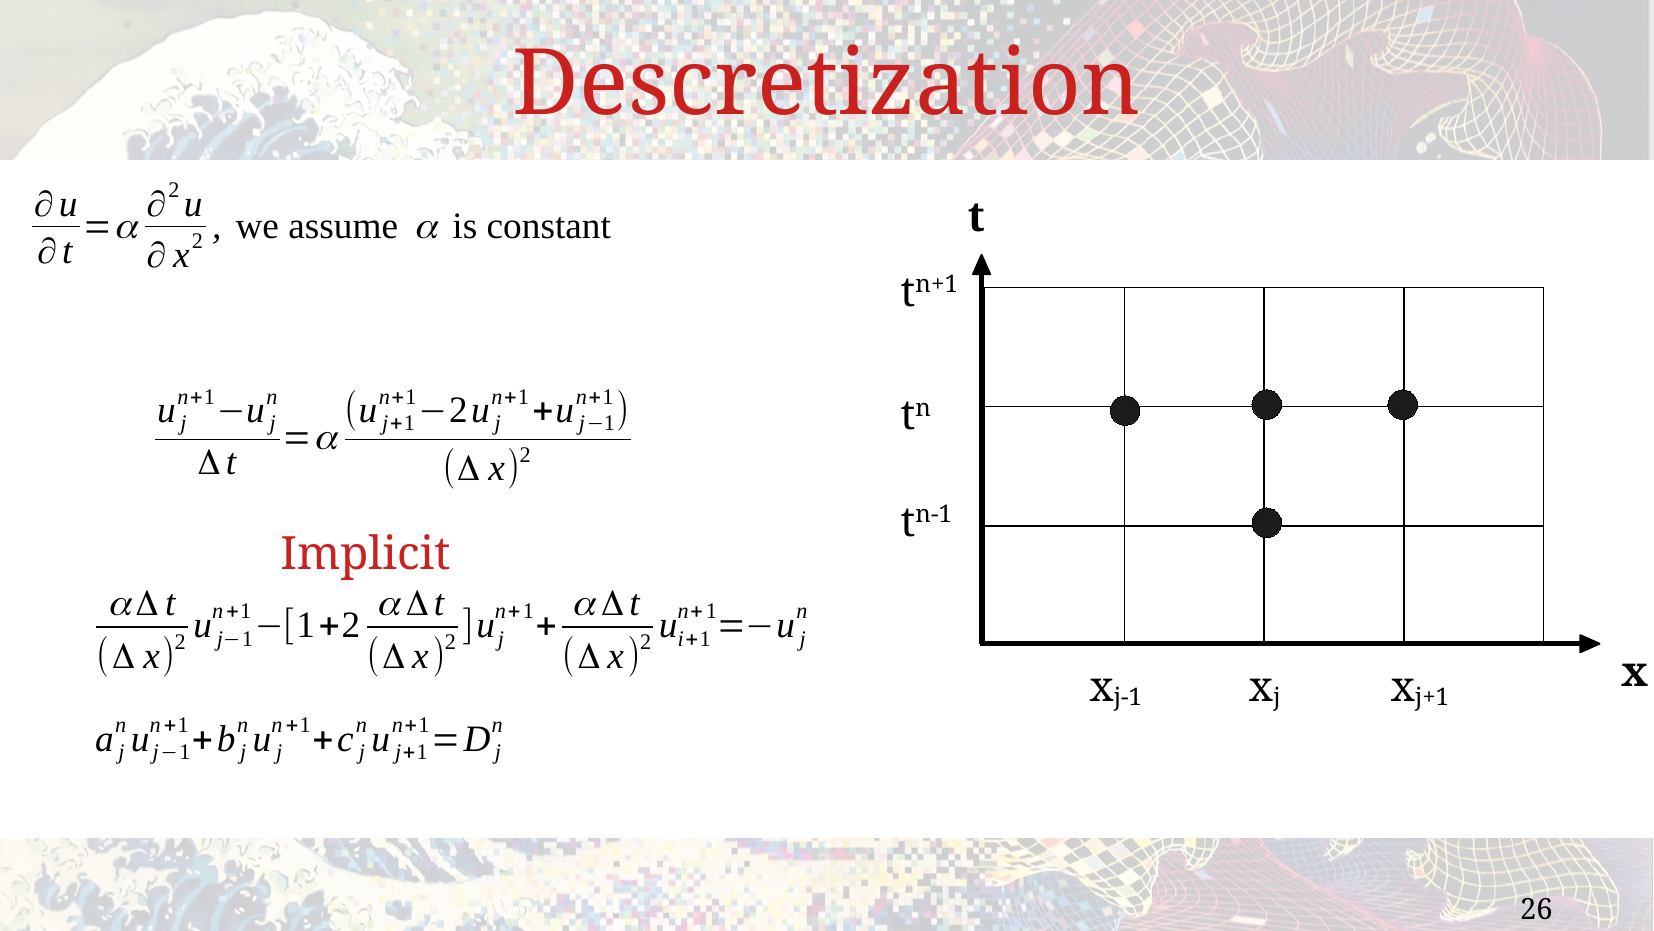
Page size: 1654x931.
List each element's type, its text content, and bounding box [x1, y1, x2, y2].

text_box t [953, 179, 997, 237]
chart [147, 383, 639, 492]
table_header [985, 288, 1124, 406]
text_box [1387, 389, 1418, 420]
table_cell [985, 527, 1124, 641]
text_box [1110, 395, 1140, 426]
chart [88, 712, 510, 765]
text_box x [1606, 634, 1654, 691]
text_box tn [885, 377, 1004, 449]
chart [24, 177, 621, 277]
table_header [1125, 288, 1263, 406]
table_cell [1125, 527, 1263, 641]
text_box xj+1 [1375, 649, 1495, 721]
table_cell [1405, 407, 1543, 525]
table_header [1265, 288, 1403, 406]
text_box xj [1234, 649, 1353, 721]
text_box tn+1 [885, 253, 1004, 325]
text_box xj-1 [1074, 649, 1193, 721]
chart [88, 582, 814, 680]
table_cell [985, 407, 1124, 525]
text_box Implicit [265, 513, 603, 582]
table_cell [1125, 407, 1263, 525]
table_header [1405, 288, 1543, 406]
text_box [1252, 507, 1282, 538]
table_cell [1265, 407, 1403, 525]
text_box tn-1 [885, 484, 1004, 556]
table_cell [1405, 527, 1543, 641]
title Descretization [0, 1, 1654, 157]
table_cell [1265, 527, 1403, 641]
text_box [1251, 389, 1282, 420]
